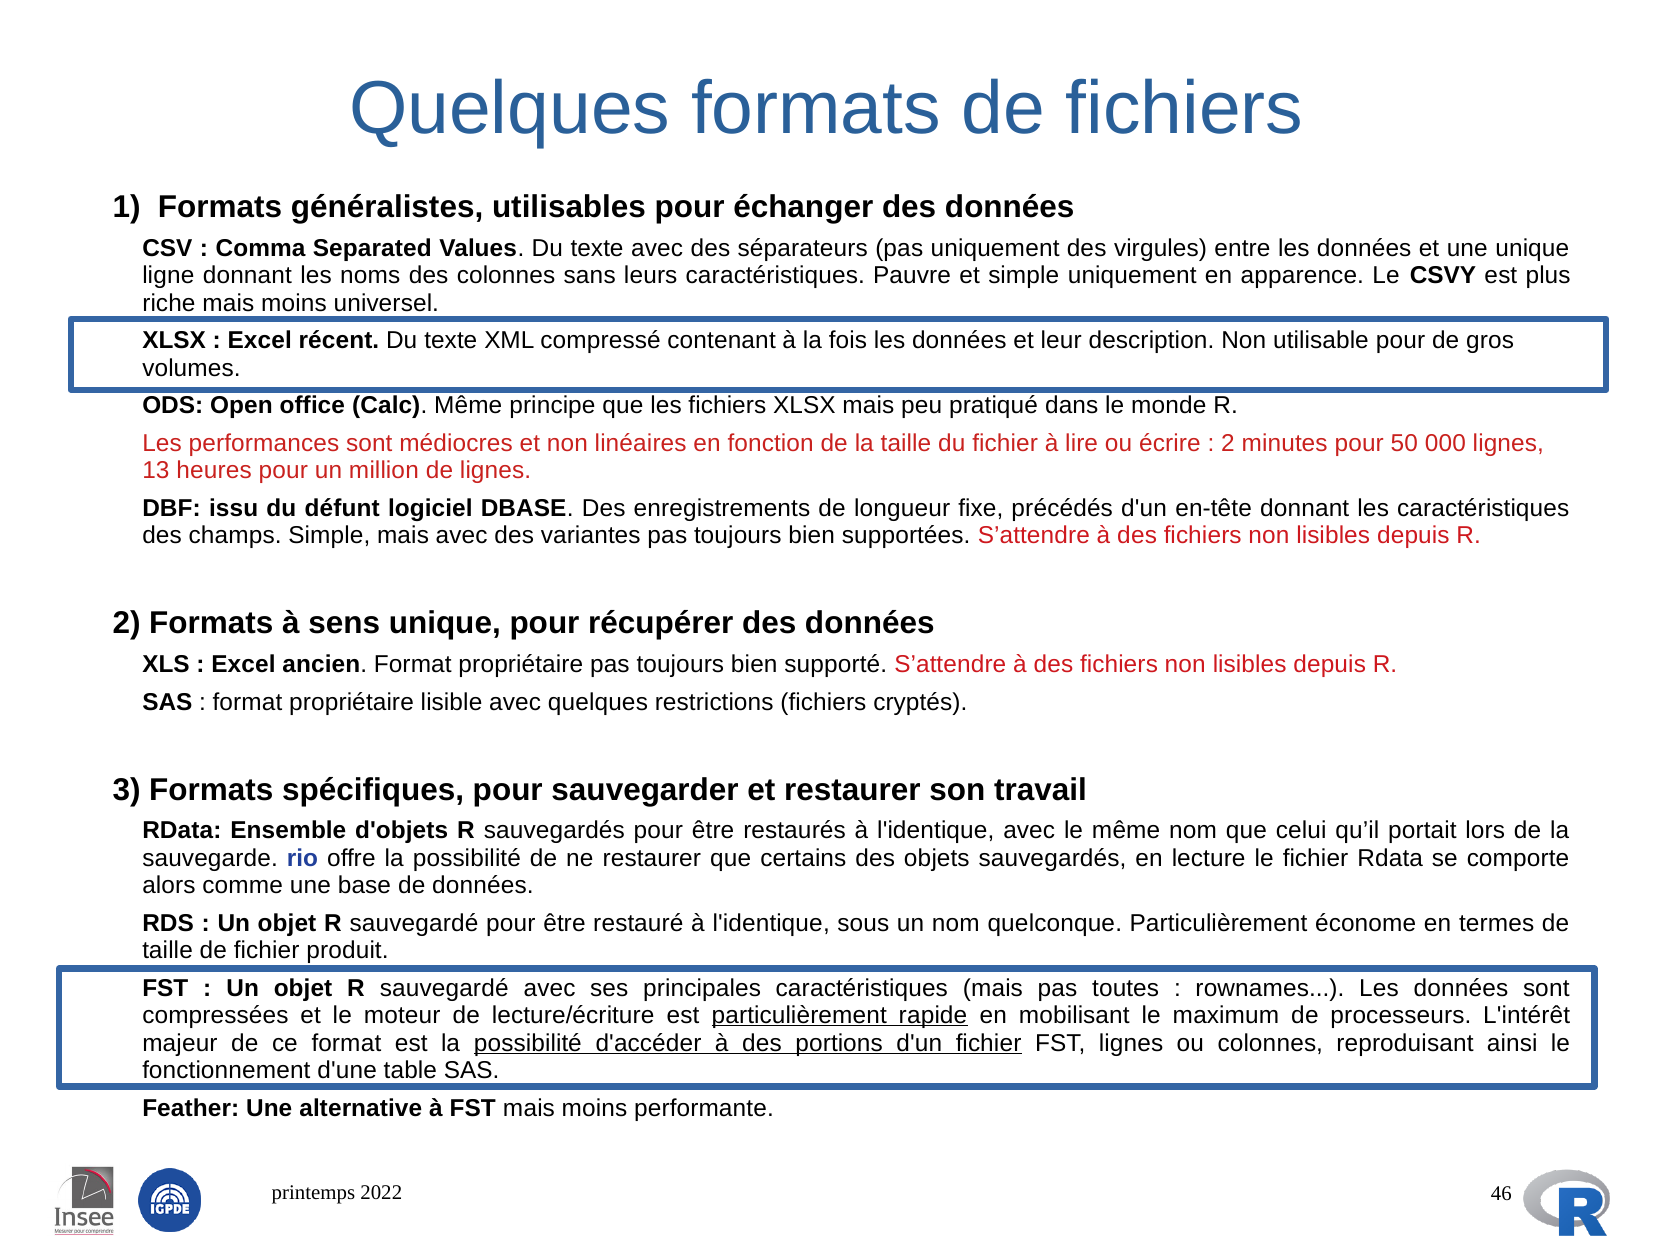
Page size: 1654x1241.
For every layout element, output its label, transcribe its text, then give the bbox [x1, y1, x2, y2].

picture [1523, 1169, 1610, 1236]
picture [47, 1163, 120, 1236]
title Quelques formats de fichiers [82, 49, 1571, 166]
list 1) Formats généralistes, utilisables pour échanger des données CSV : Comma Separated Values. Du texte avec des séparateurs (pas uniquement des virgules) entre les données et une unique ligne donnant les noms des colonnes sans leurs caractéristiques. Pauvre et simple uniquement en apparence. Le CSVY est plus riche mais moins universel. XLSX : Excel récent. Du texte XML compressé contenant à la fois les données et leur description. Non utilisable pour de gros volumes. ODS: Open office (Calc). Même principe que les fichiers XLSX mais peu pratiqué dans le monde R. Les performances sont médiocres et non linéaires en fonction de la taille du fichier à lire ou écrire : 2 minutes pour 50 000 lignes, 13 heures pour un million de lignes. DBF: issu du défunt logiciel DBASE. Des enregistrements de longueur fixe, précédés d'un en-tête donnant les caractéristiques des champs. Simple, mais avec des variantes pas toujours bien supportées. S’attendre à des fichiers non lisibles depuis R. 2) Formats à sens unique, pour récupérer des données XLS : Excel ancien. Format propriétaire pas toujours bien supporté. S’attendre à des fichiers non lisibles depuis R. SAS : format propriétaire lisible avec quelques restrictions (fichiers cryptés). 3) Formats spécifiques, pour sauvegarder et restaurer son travail RData: Ensemble d'objets R sauvegardés pour être restaurés à l'identique, avec le même nom que celui qu’il portait lors de la sauvegarde. rio offre la possibilité de ne restaurer que certains des objets sauvegardés, en lecture le fichier Rdata se comporte alors comme une base de données. RDS : Un objet R sauvegardé pour être restauré à l'identique, sous un nom quelconque. Particulièrement économe en termes de taille de fichier produit. FST : Un objet R sauvegardé avec ses principales caractéristiques (mais pas toutes : rownames...). Les données sont compressées et le moteur de lecture/écriture est particulièrement rapide en mobilisant le maximum de processeurs. L'intérêt majeur de ce format est la possibilité d'accéder à des portions d'un fichier FST, lignes ou colonnes, reproduisant ainsi le fonctionnement d'une table SAS. Feather: Une alternative à FST mais moins performante. [82, 1090, 1571, 1134]
list 1) Formats généralistes, utilisables pour échanger des données CSV : Comma Separated Values. Du texte avec des séparateurs (pas uniquement des virgules) entre les données et une unique ligne donnant les noms des colonnes sans leurs caractéristiques. Pauvre et simple uniquement en apparence. Le CSVY est plus riche mais moins universel. XLSX : Excel récent. Du texte XML compressé contenant à la fois les données et leur description. Non utilisable pour de gros volumes. ODS: Open office (Calc). Même principe que les fichiers XLSX mais peu pratiqué dans le monde R. Les performances sont médiocres et non linéaires en fonction de la taille du fichier à lire ou écrire : 2 minutes pour 50 000 lignes, 13 heures pour un million de lignes. DBF: issu du défunt logiciel DBASE. Des enregistrements de longueur fixe, précédés d'un en-tête donnant les caractéristiques des champs. Simple, mais avec des variantes pas toujours bien supportées. S’attendre à des fichiers non lisibles depuis R. 2) Formats à sens unique, pour récupérer des données XLS : Excel ancien. Format propriétaire pas toujours bien supporté. S’attendre à des fichiers non lisibles depuis R. SAS : format propriétaire lisible avec quelques restrictions (fichiers cryptés). 3) Formats spécifiques, pour sauvegarder et restaurer son travail RData: Ensemble d'objets R sauvegardés pour être restaurés à l'identique, avec le même nom que celui qu’il portait lors de la sauvegarde. rio offre la possibilité de ne restaurer que certains des objets sauvegardés, en lecture le fichier Rdata se comporte alors comme une base de données. RDS : Un objet R sauvegardé pour être restauré à l'identique, sous un nom quelconque. Particulièrement économe en termes de taille de fichier produit. FST : Un objet R sauvegardé avec ses principales caractéristiques (mais pas toutes : rownames...). Les données sont compressées et le moteur de lecture/écriture est particulièrement rapide en mobilisant le maximum de processeurs. L'intérêt majeur de ce format est la possibilité d'accéder à des portions d'un fichier FST, lignes ou colonnes, reproduisant ainsi le fonctionnement d'une table SAS. Feather: Une alternative à FST mais moins performante. [82, 322, 1571, 387]
picture [138, 1168, 201, 1232]
list 1) Formats généralistes, utilisables pour échanger des données CSV : Comma Separated Values. Du texte avec des séparateurs (pas uniquement des virgules) entre les données et une unique ligne donnant les noms des colonnes sans leurs caractéristiques. Pauvre et simple uniquement en apparence. Le CSVY est plus riche mais moins universel. XLSX : Excel récent. Du texte XML compressé contenant à la fois les données et leur description. Non utilisable pour de gros volumes. ODS: Open office (Calc). Même principe que les fichiers XLSX mais peu pratiqué dans le monde R. Les performances sont médiocres et non linéaires en fonction de la taille du fichier à lire ou écrire : 2 minutes pour 50 000 lignes, 13 heures pour un million de lignes. DBF: issu du défunt logiciel DBASE. Des enregistrements de longueur fixe, précédés d'un en-tête donnant les caractéristiques des champs. Simple, mais avec des variantes pas toujours bien supportées. S’attendre à des fichiers non lisibles depuis R. 2) Formats à sens unique, pour récupérer des données XLS : Excel ancien. Format propriétaire pas toujours bien supporté. S’attendre à des fichiers non lisibles depuis R. SAS : format propriétaire lisible avec quelques restrictions (fichiers cryptés). 3) Formats spécifiques, pour sauvegarder et restaurer son travail RData: Ensemble d'objets R sauvegardés pour être restaurés à l'identique, avec le même nom que celui qu’il portait lors de la sauvegarde. rio offre la possibilité de ne restaurer que certains des objets sauvegardés, en lecture le fichier Rdata se comporte alors comme une base de données. RDS : Un objet R sauvegardé pour être restauré à l'identique, sous un nom quelconque. Particulièrement économe en termes de taille de fichier produit. FST : Un objet R sauvegardé avec ses principales caractéristiques (mais pas toutes : rownames...). Les données sont compressées et le moteur de lecture/écriture est particulièrement rapide en mobilisant le maximum de processeurs. L'intérêt majeur de ce format est la possibilité d'accéder à des portions d'un fichier FST, lignes ou colonnes, reproduisant ainsi le fonctionnement d'une table SAS. Feather: Une alternative à FST mais moins performante. [82, 188, 1571, 316]
list 1) Formats généralistes, utilisables pour échanger des données CSV : Comma Separated Values. Du texte avec des séparateurs (pas uniquement des virgules) entre les données et une unique ligne donnant les noms des colonnes sans leurs caractéristiques. Pauvre et simple uniquement en apparence. Le CSVY est plus riche mais moins universel. XLSX : Excel récent. Du texte XML compressé contenant à la fois les données et leur description. Non utilisable pour de gros volumes. ODS: Open office (Calc). Même principe que les fichiers XLSX mais peu pratiqué dans le monde R. Les performances sont médiocres et non linéaires en fonction de la taille du fichier à lire ou écrire : 2 minutes pour 50 000 lignes, 13 heures pour un million de lignes. DBF: issu du défunt logiciel DBASE. Des enregistrements de longueur fixe, précédés d'un en-tête donnant les caractéristiques des champs. Simple, mais avec des variantes pas toujours bien supportées. S’attendre à des fichiers non lisibles depuis R. 2) Formats à sens unique, pour récupérer des données XLS : Excel ancien. Format propriétaire pas toujours bien supporté. S’attendre à des fichiers non lisibles depuis R. SAS : format propriétaire lisible avec quelques restrictions (fichiers cryptés). 3) Formats spécifiques, pour sauvegarder et restaurer son travail RData: Ensemble d'objets R sauvegardés pour être restaurés à l'identique, avec le même nom que celui qu’il portait lors de la sauvegarde. rio offre la possibilité de ne restaurer que certains des objets sauvegardés, en lecture le fichier Rdata se comporte alors comme une base de données. RDS : Un objet R sauvegardé pour être restauré à l'identique, sous un nom quelconque. Particulièrement économe en termes de taille de fichier produit. FST : Un objet R sauvegardé avec ses principales caractéristiques (mais pas toutes : rownames...). Les données sont compressées et le moteur de lecture/écriture est particulièrement rapide en mobilisant le maximum de processeurs. L'intérêt majeur de ce format est la possibilité d'accéder à des portions d'un fichier FST, lignes ou colonnes, reproduisant ainsi le fonctionnement d'une table SAS. Feather: Une alternative à FST mais moins performante. [82, 393, 1571, 965]
list 1) Formats généralistes, utilisables pour échanger des données CSV : Comma Separated Values. Du texte avec des séparateurs (pas uniquement des virgules) entre les données et une unique ligne donnant les noms des colonnes sans leurs caractéristiques. Pauvre et simple uniquement en apparence. Le CSVY est plus riche mais moins universel. XLSX : Excel récent. Du texte XML compressé contenant à la fois les données et leur description. Non utilisable pour de gros volumes. ODS: Open office (Calc). Même principe que les fichiers XLSX mais peu pratiqué dans le monde R. Les performances sont médiocres et non linéaires en fonction de la taille du fichier à lire ou écrire : 2 minutes pour 50 000 lignes, 13 heures pour un million de lignes. DBF: issu du défunt logiciel DBASE. Des enregistrements de longueur fixe, précédés d'un en-tête donnant les caractéristiques des champs. Simple, mais avec des variantes pas toujours bien supportées. S’attendre à des fichiers non lisibles depuis R. 2) Formats à sens unique, pour récupérer des données XLS : Excel ancien. Format propriétaire pas toujours bien supporté. S’attendre à des fichiers non lisibles depuis R. SAS : format propriétaire lisible avec quelques restrictions (fichiers cryptés). 3) Formats spécifiques, pour sauvegarder et restaurer son travail RData: Ensemble d'objets R sauvegardés pour être restaurés à l'identique, avec le même nom que celui qu’il portait lors de la sauvegarde. rio offre la possibilité de ne restaurer que certains des objets sauvegardés, en lecture le fichier Rdata se comporte alors comme une base de données. RDS : Un objet R sauvegardé pour être restauré à l'identique, sous un nom quelconque. Particulièrement économe en termes de taille de fichier produit. FST : Un objet R sauvegardé avec ses principales caractéristiques (mais pas toutes : rownames...). Les données sont compressées et le moteur de lecture/écriture est particulièrement rapide en mobilisant le maximum de processeurs. L'intérêt majeur de ce format est la possibilité d'accéder à des portions d'un fichier FST, lignes ou colonnes, reproduisant ainsi le fonctionnement d'une table SAS. Feather: Une alternative à FST mais moins performante. [82, 972, 1571, 1083]
